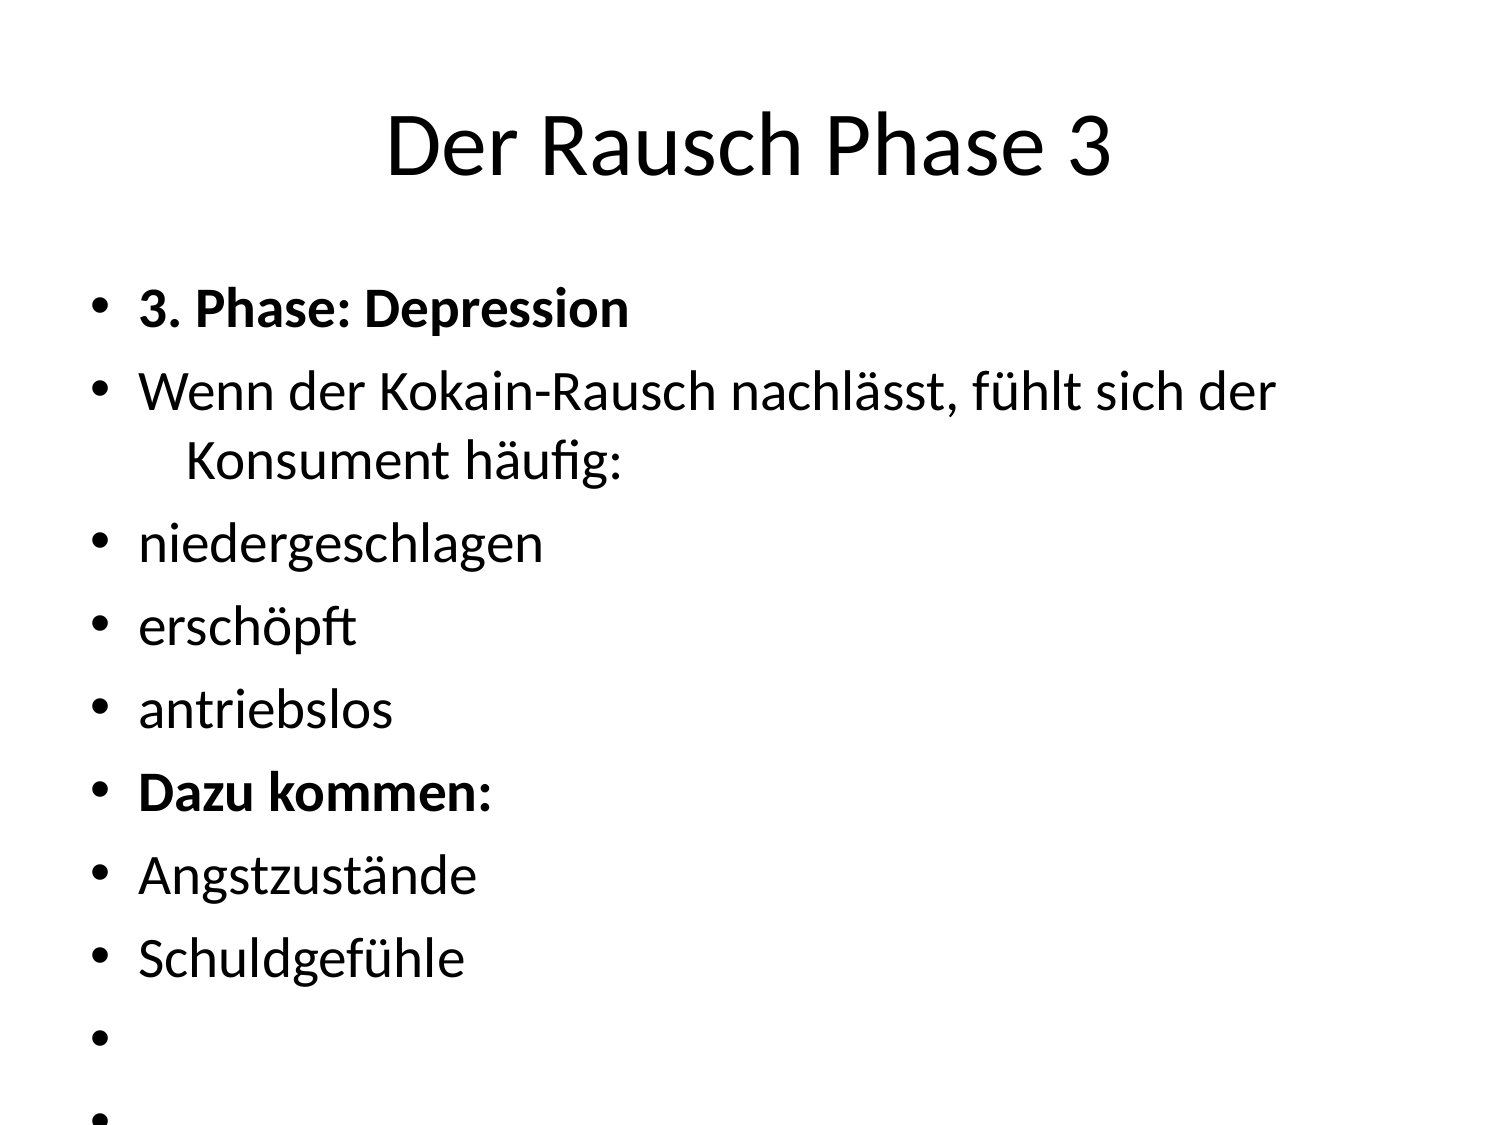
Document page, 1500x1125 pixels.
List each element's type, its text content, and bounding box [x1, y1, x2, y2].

list 3. Phase: Depression Wenn der Kokain-Rausch nachlässt, fühlt sich der Konsument häufig: niedergeschlagen erschöpft antriebslos Dazu kommen: Angstzustände Schuldgefühle [75, 262, 1426, 1005]
title Der Rausch Phase 3 [75, 45, 1426, 233]
